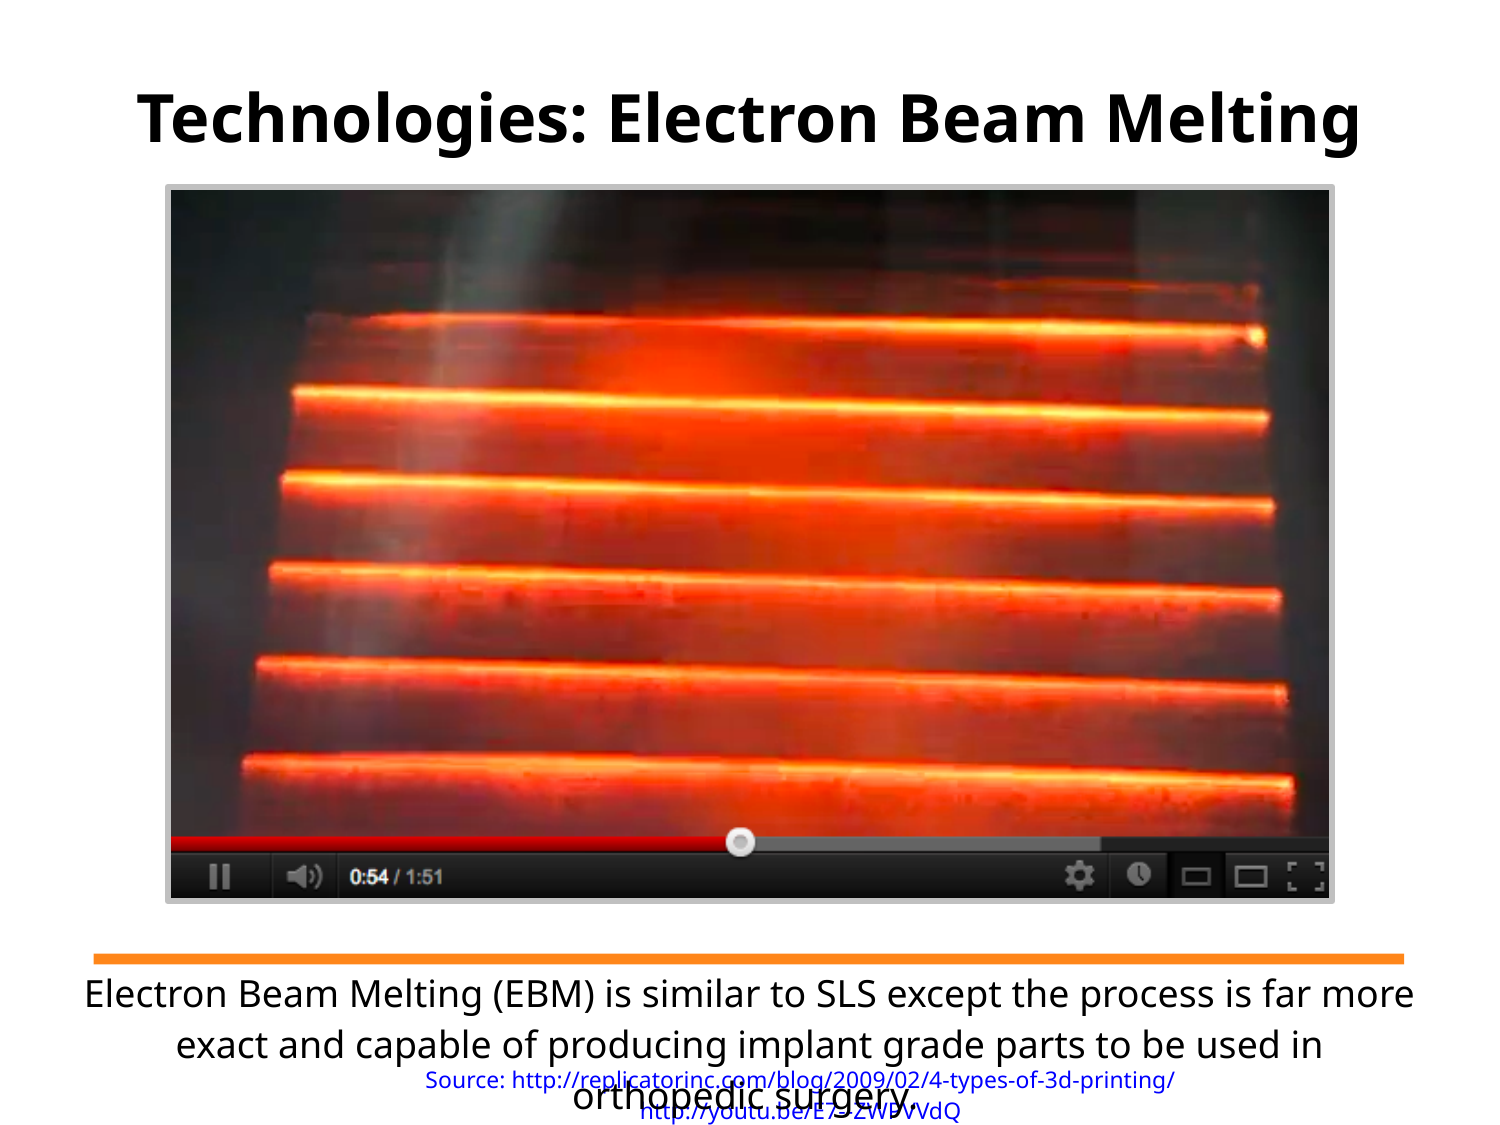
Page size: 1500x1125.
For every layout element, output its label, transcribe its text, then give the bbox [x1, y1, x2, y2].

picture [0, 0, 1500, 1125]
text_box Source: http://replicatorinc.com/blog/2009/02/4-types-of-3d-printing/ http://youtu.be/E7--ZWPVVdQ [410, 1064, 1090, 1123]
text_box Electron Beam Melting (EBM) is similar to SLS except the process is far more exact and capable of producing implant grade parts to be used in orthopedic surgery. [64, 960, 1436, 1064]
title Technologies: Electron Beam Melting [75, 44, 1426, 188]
